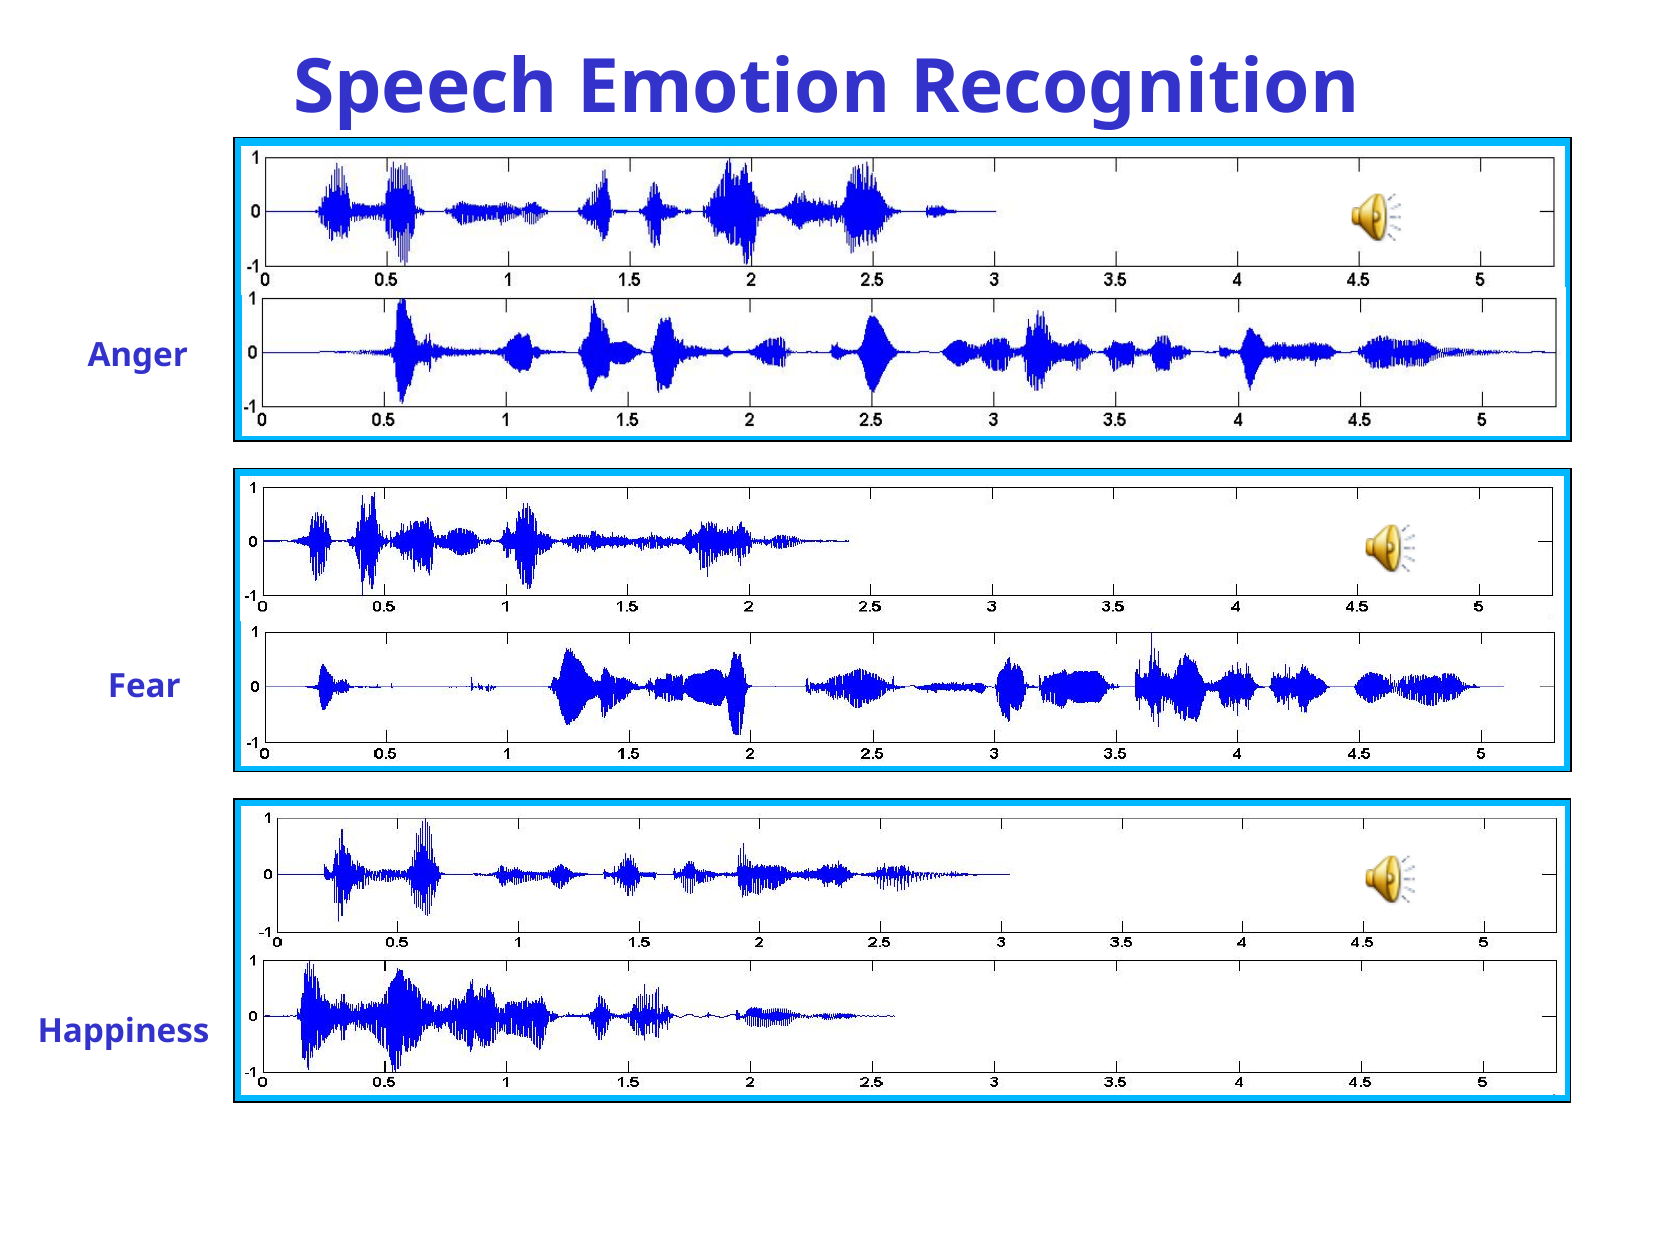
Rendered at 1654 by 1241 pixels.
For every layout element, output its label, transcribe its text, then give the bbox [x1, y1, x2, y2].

picture [242, 807, 1564, 1094]
title Speech Emotion Recognition [124, 13, 1530, 152]
picture [241, 477, 1563, 765]
text_box [234, 468, 1571, 772]
text_box Happiness [22, 1001, 225, 1057]
text_box Fear [93, 656, 196, 713]
picture [242, 147, 1565, 435]
text_box [234, 799, 1571, 1103]
text_box Anger [72, 325, 203, 382]
text_box [234, 137, 1571, 441]
